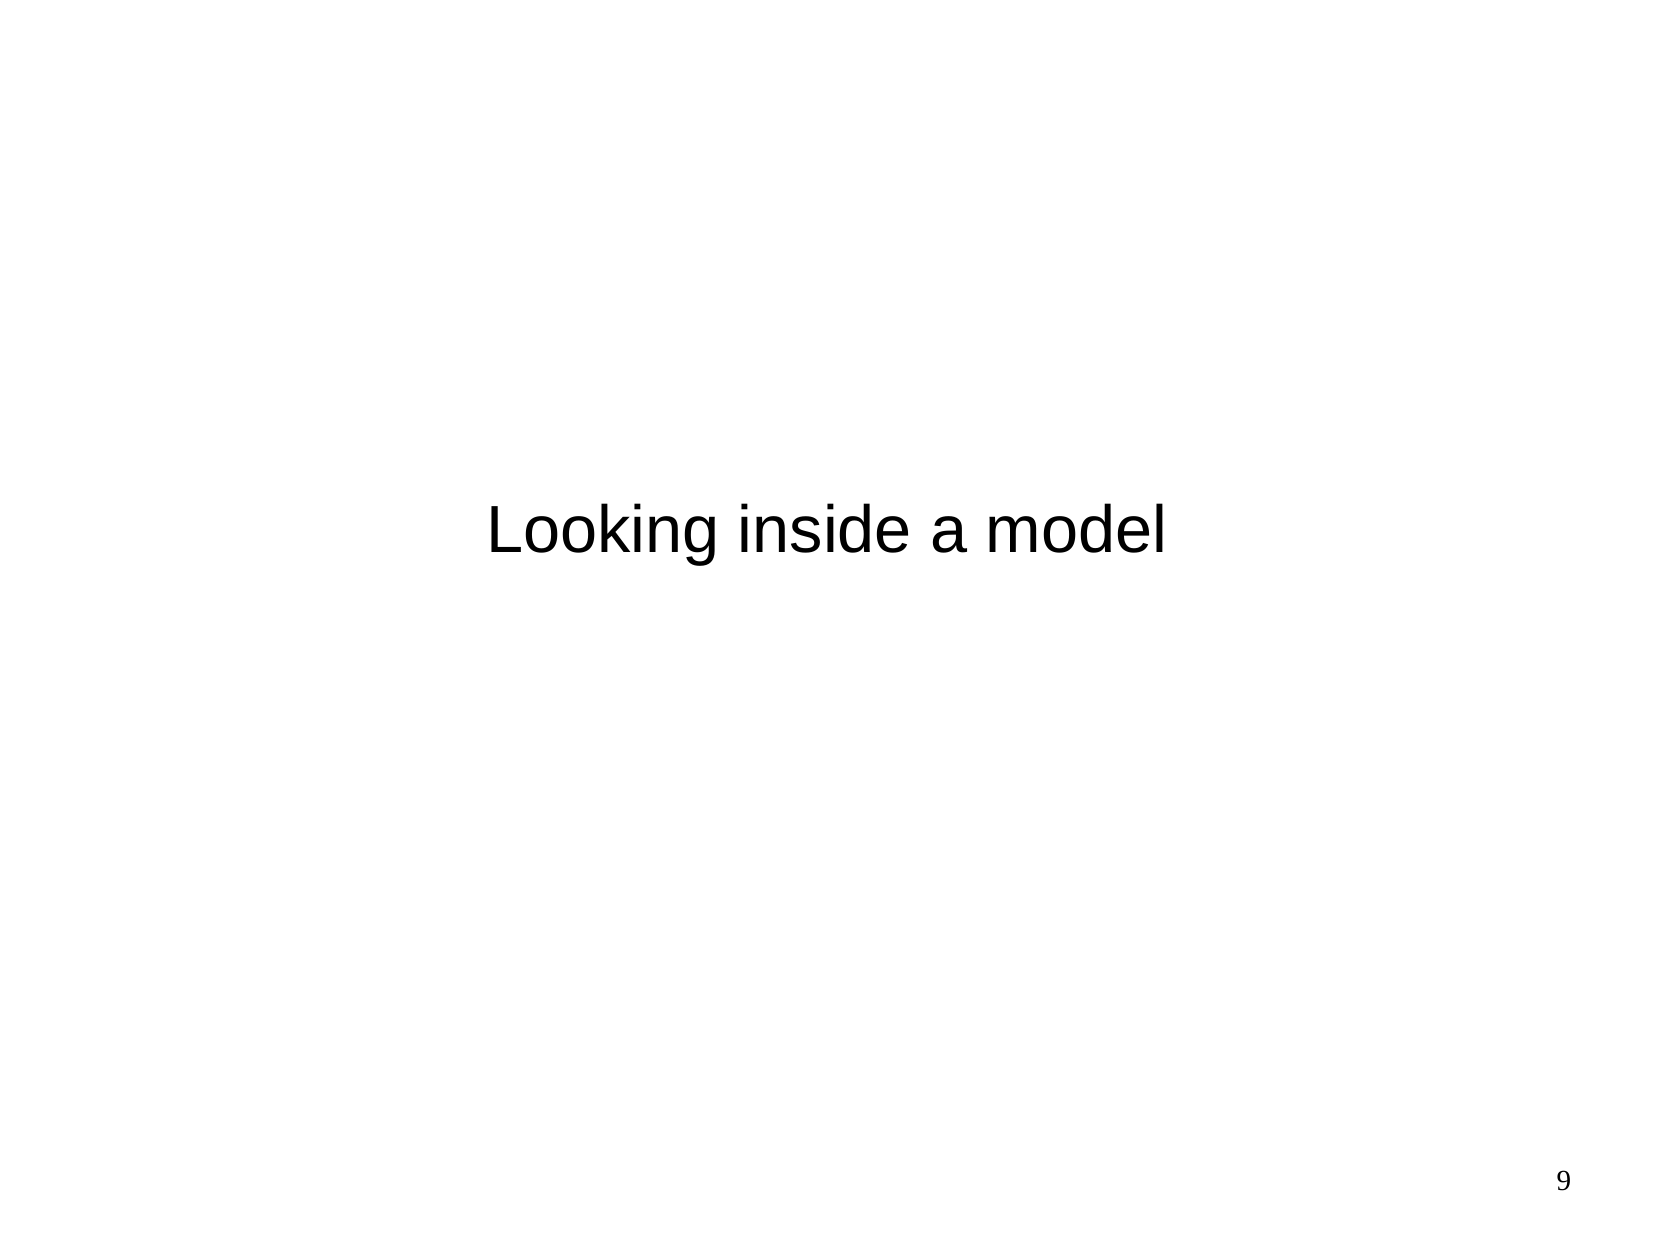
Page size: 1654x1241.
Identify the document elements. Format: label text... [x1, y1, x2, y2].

subtitle Looking inside a model [82, 49, 1571, 1010]
